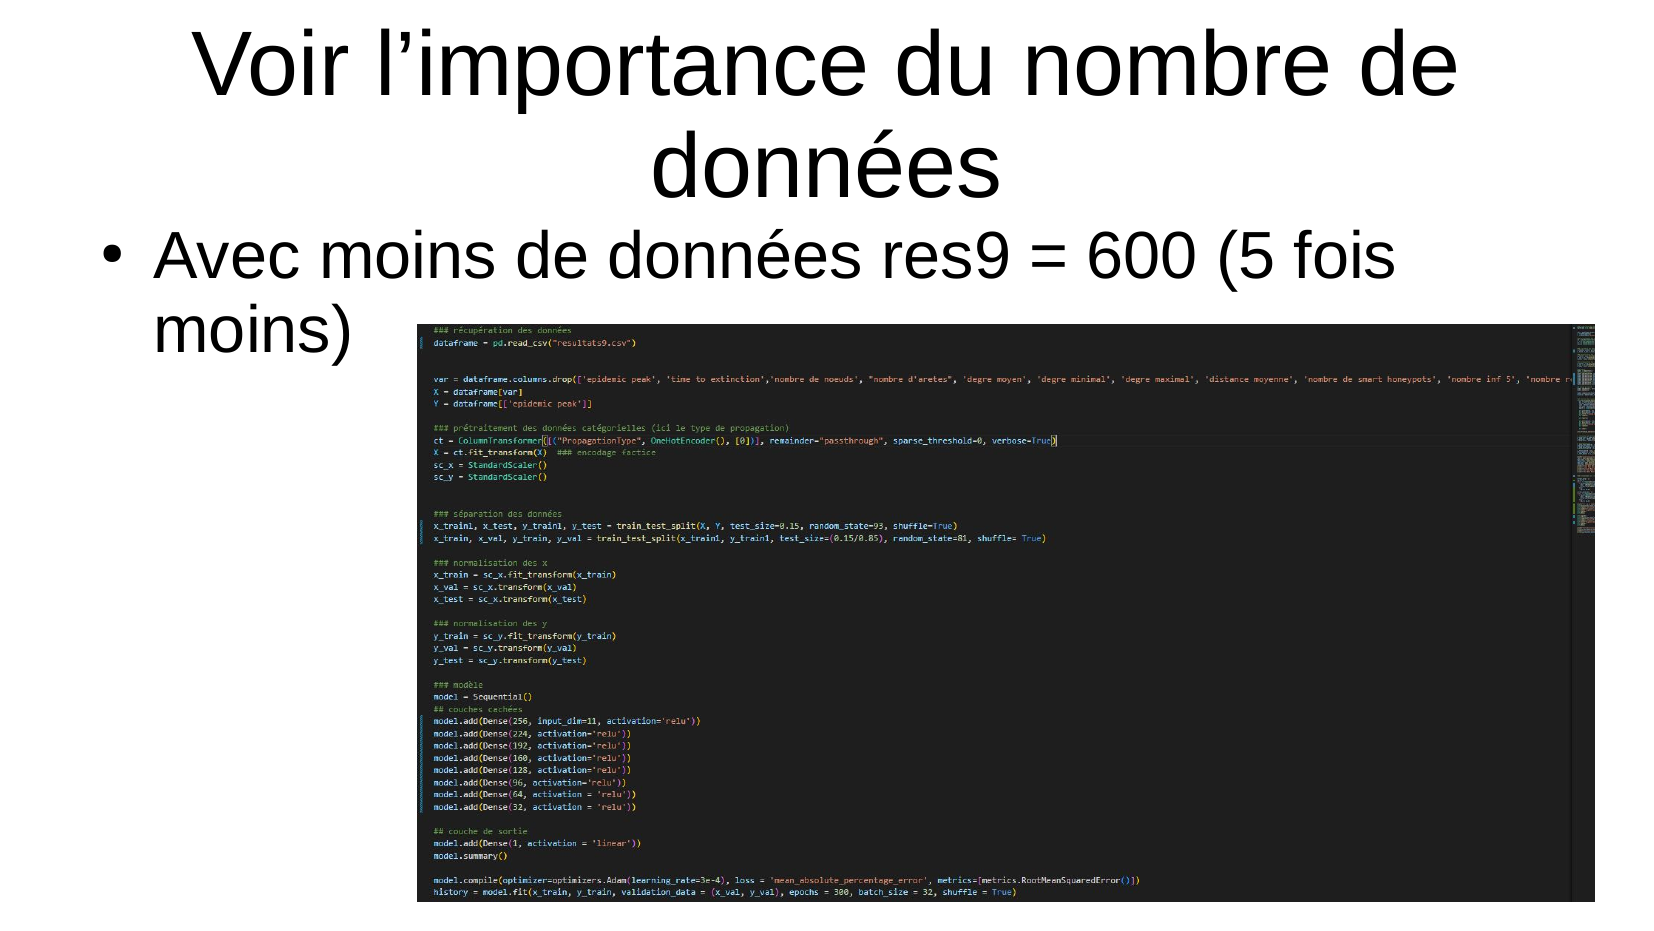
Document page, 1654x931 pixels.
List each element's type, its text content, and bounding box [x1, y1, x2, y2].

picture [417, 324, 1595, 902]
title Voir l’importance du nombre de données [82, 12, 1571, 217]
list Avec moins de données res9 = 600 (5 fois moins) [82, 217, 1571, 414]
